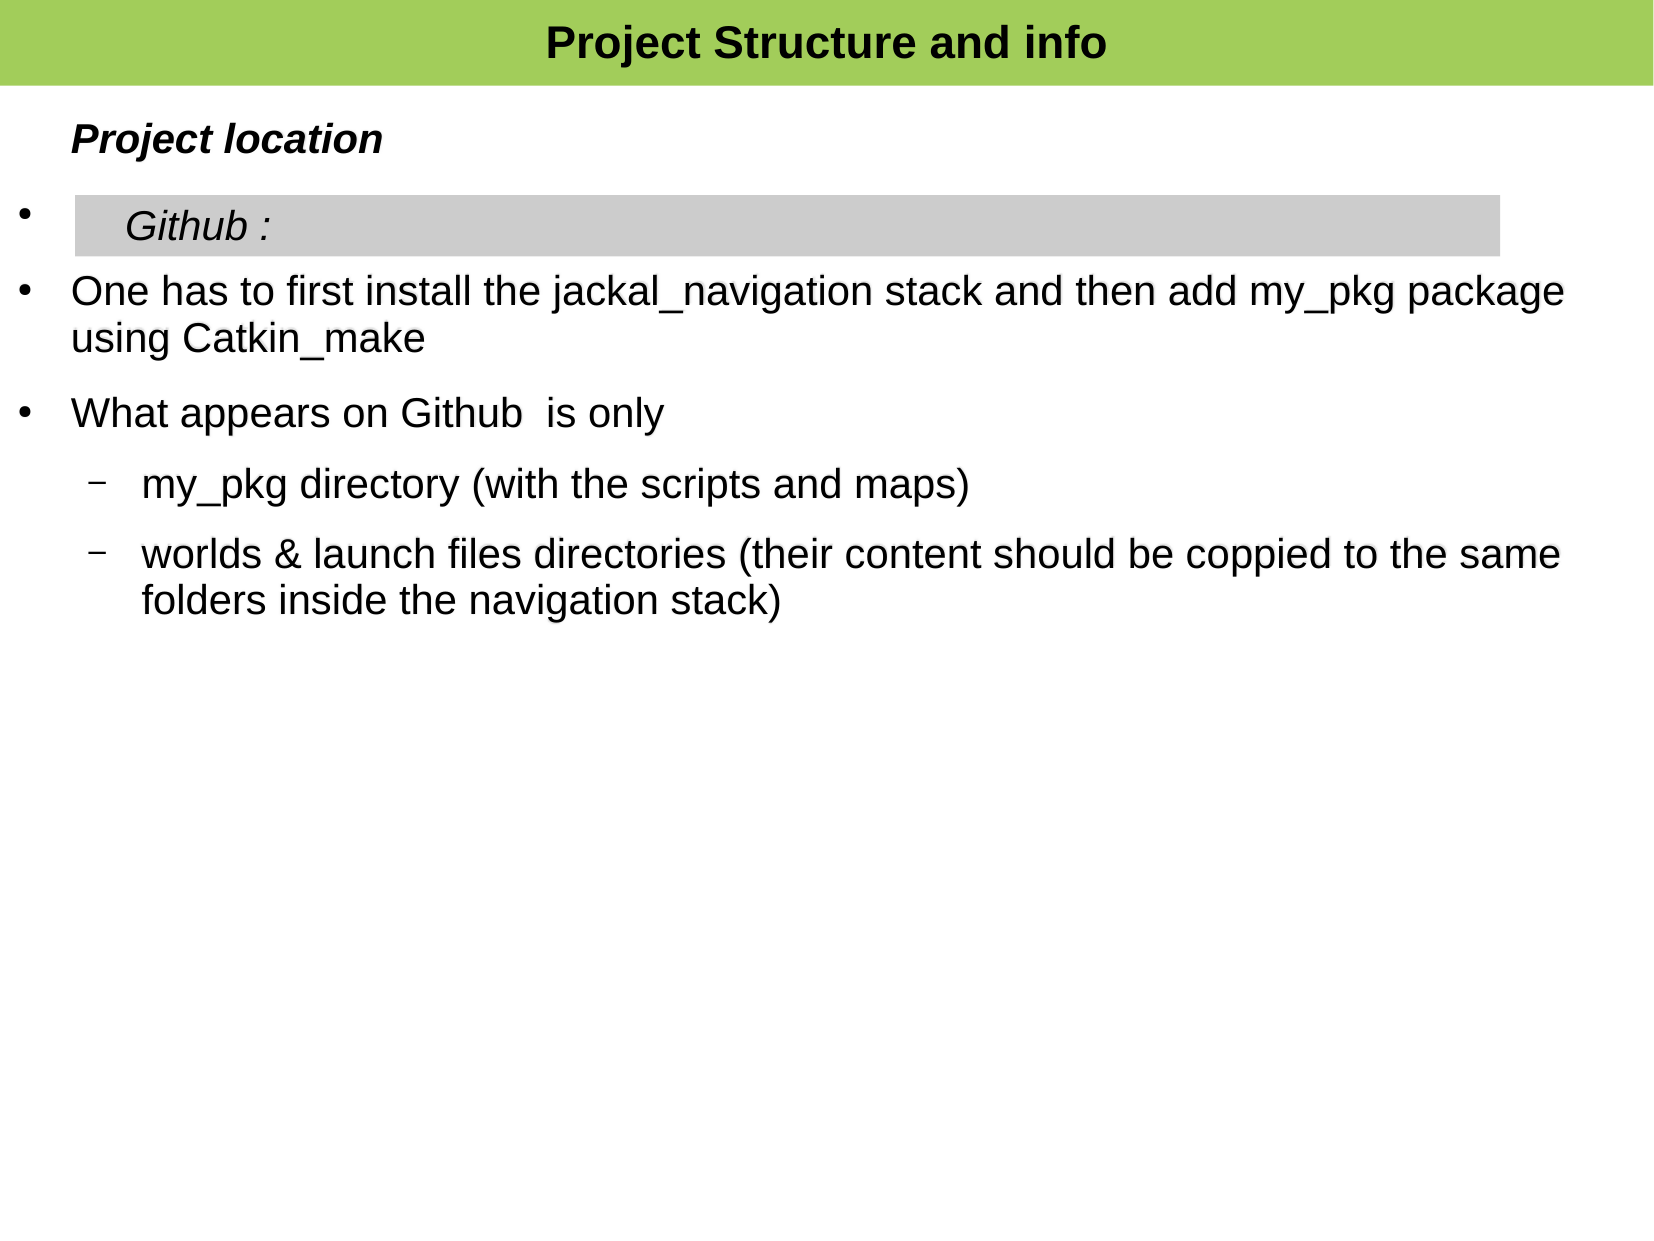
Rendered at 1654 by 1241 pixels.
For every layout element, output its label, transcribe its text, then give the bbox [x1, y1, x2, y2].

title Project Structure and info [0, 0, 1654, 86]
text_box Github : [75, 195, 1501, 257]
list Project location One has to first install the jackal_navigation stack and then add my_pkg package using Catkin_make What appears on Github is only my_pkg directory (with the scripts and maps) worlds & launch files directories (their content should be coppied to the same folders inside the navigation stack) [0, 115, 1654, 1241]
